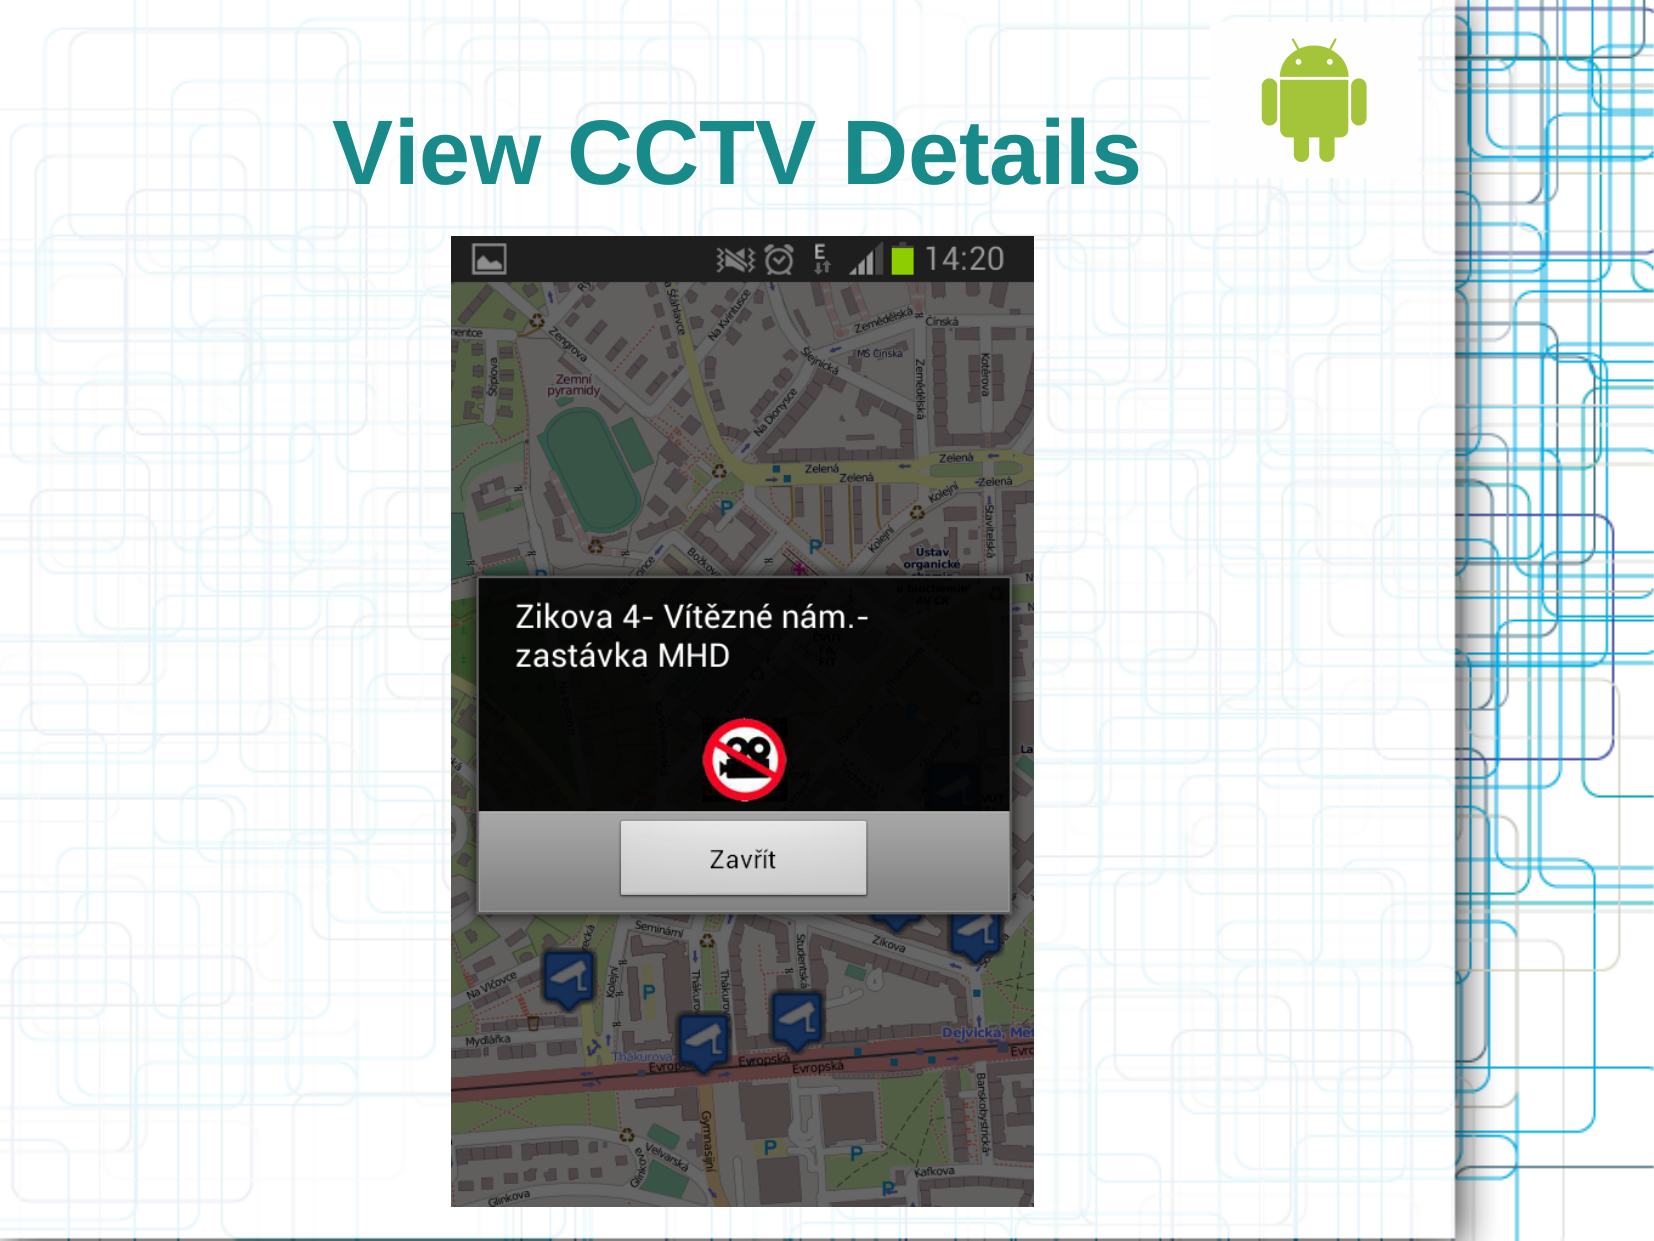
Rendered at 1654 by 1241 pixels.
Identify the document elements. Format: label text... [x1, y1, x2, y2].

title View CCTV Details [59, 49, 1418, 257]
picture [0, 0, 1654, 1241]
